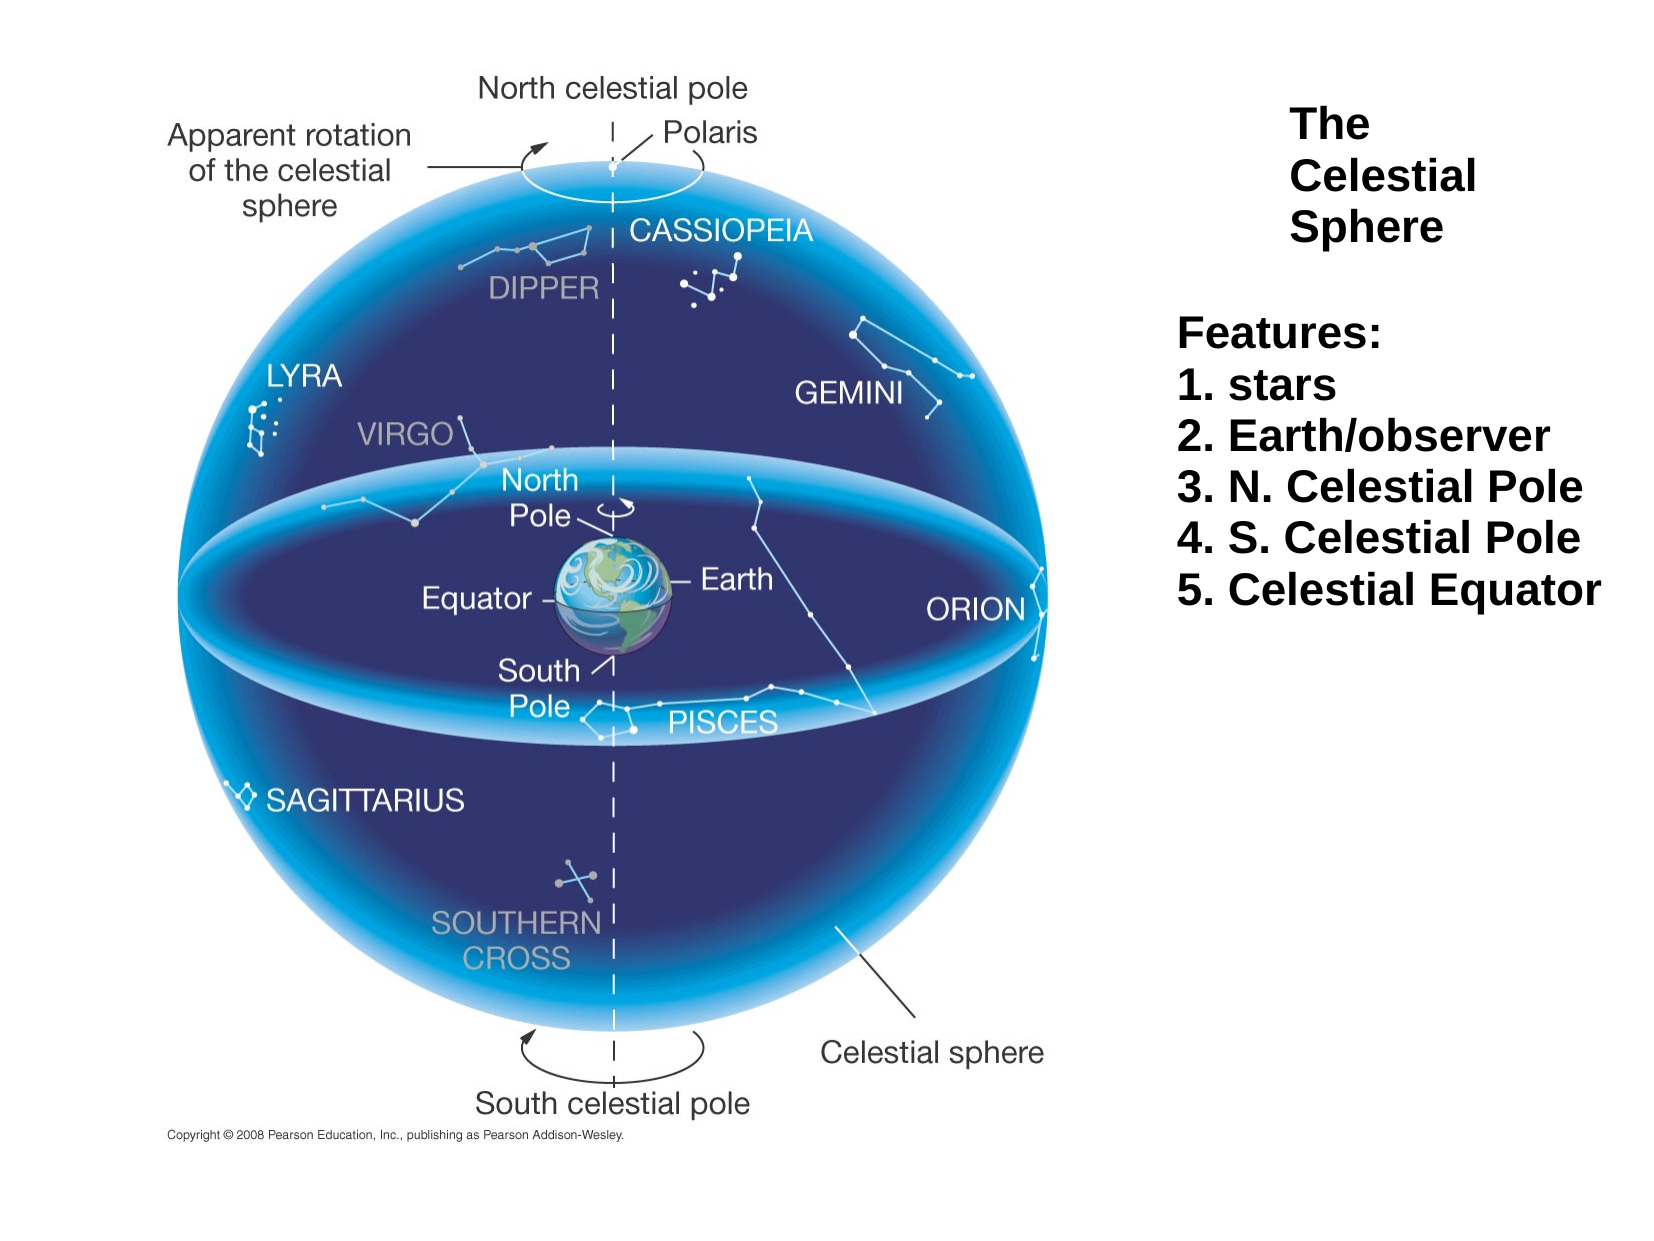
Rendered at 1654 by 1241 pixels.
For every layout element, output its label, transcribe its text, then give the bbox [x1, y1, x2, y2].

picture [161, 70, 1055, 1151]
text_box The Celestial Sphere [1274, 90, 1493, 260]
text_box Features: 1. stars 2. Earth/observer 3. N. Celestial Pole 4. S. Celestial Pole 5. Celestial Equator [1162, 300, 1617, 623]
